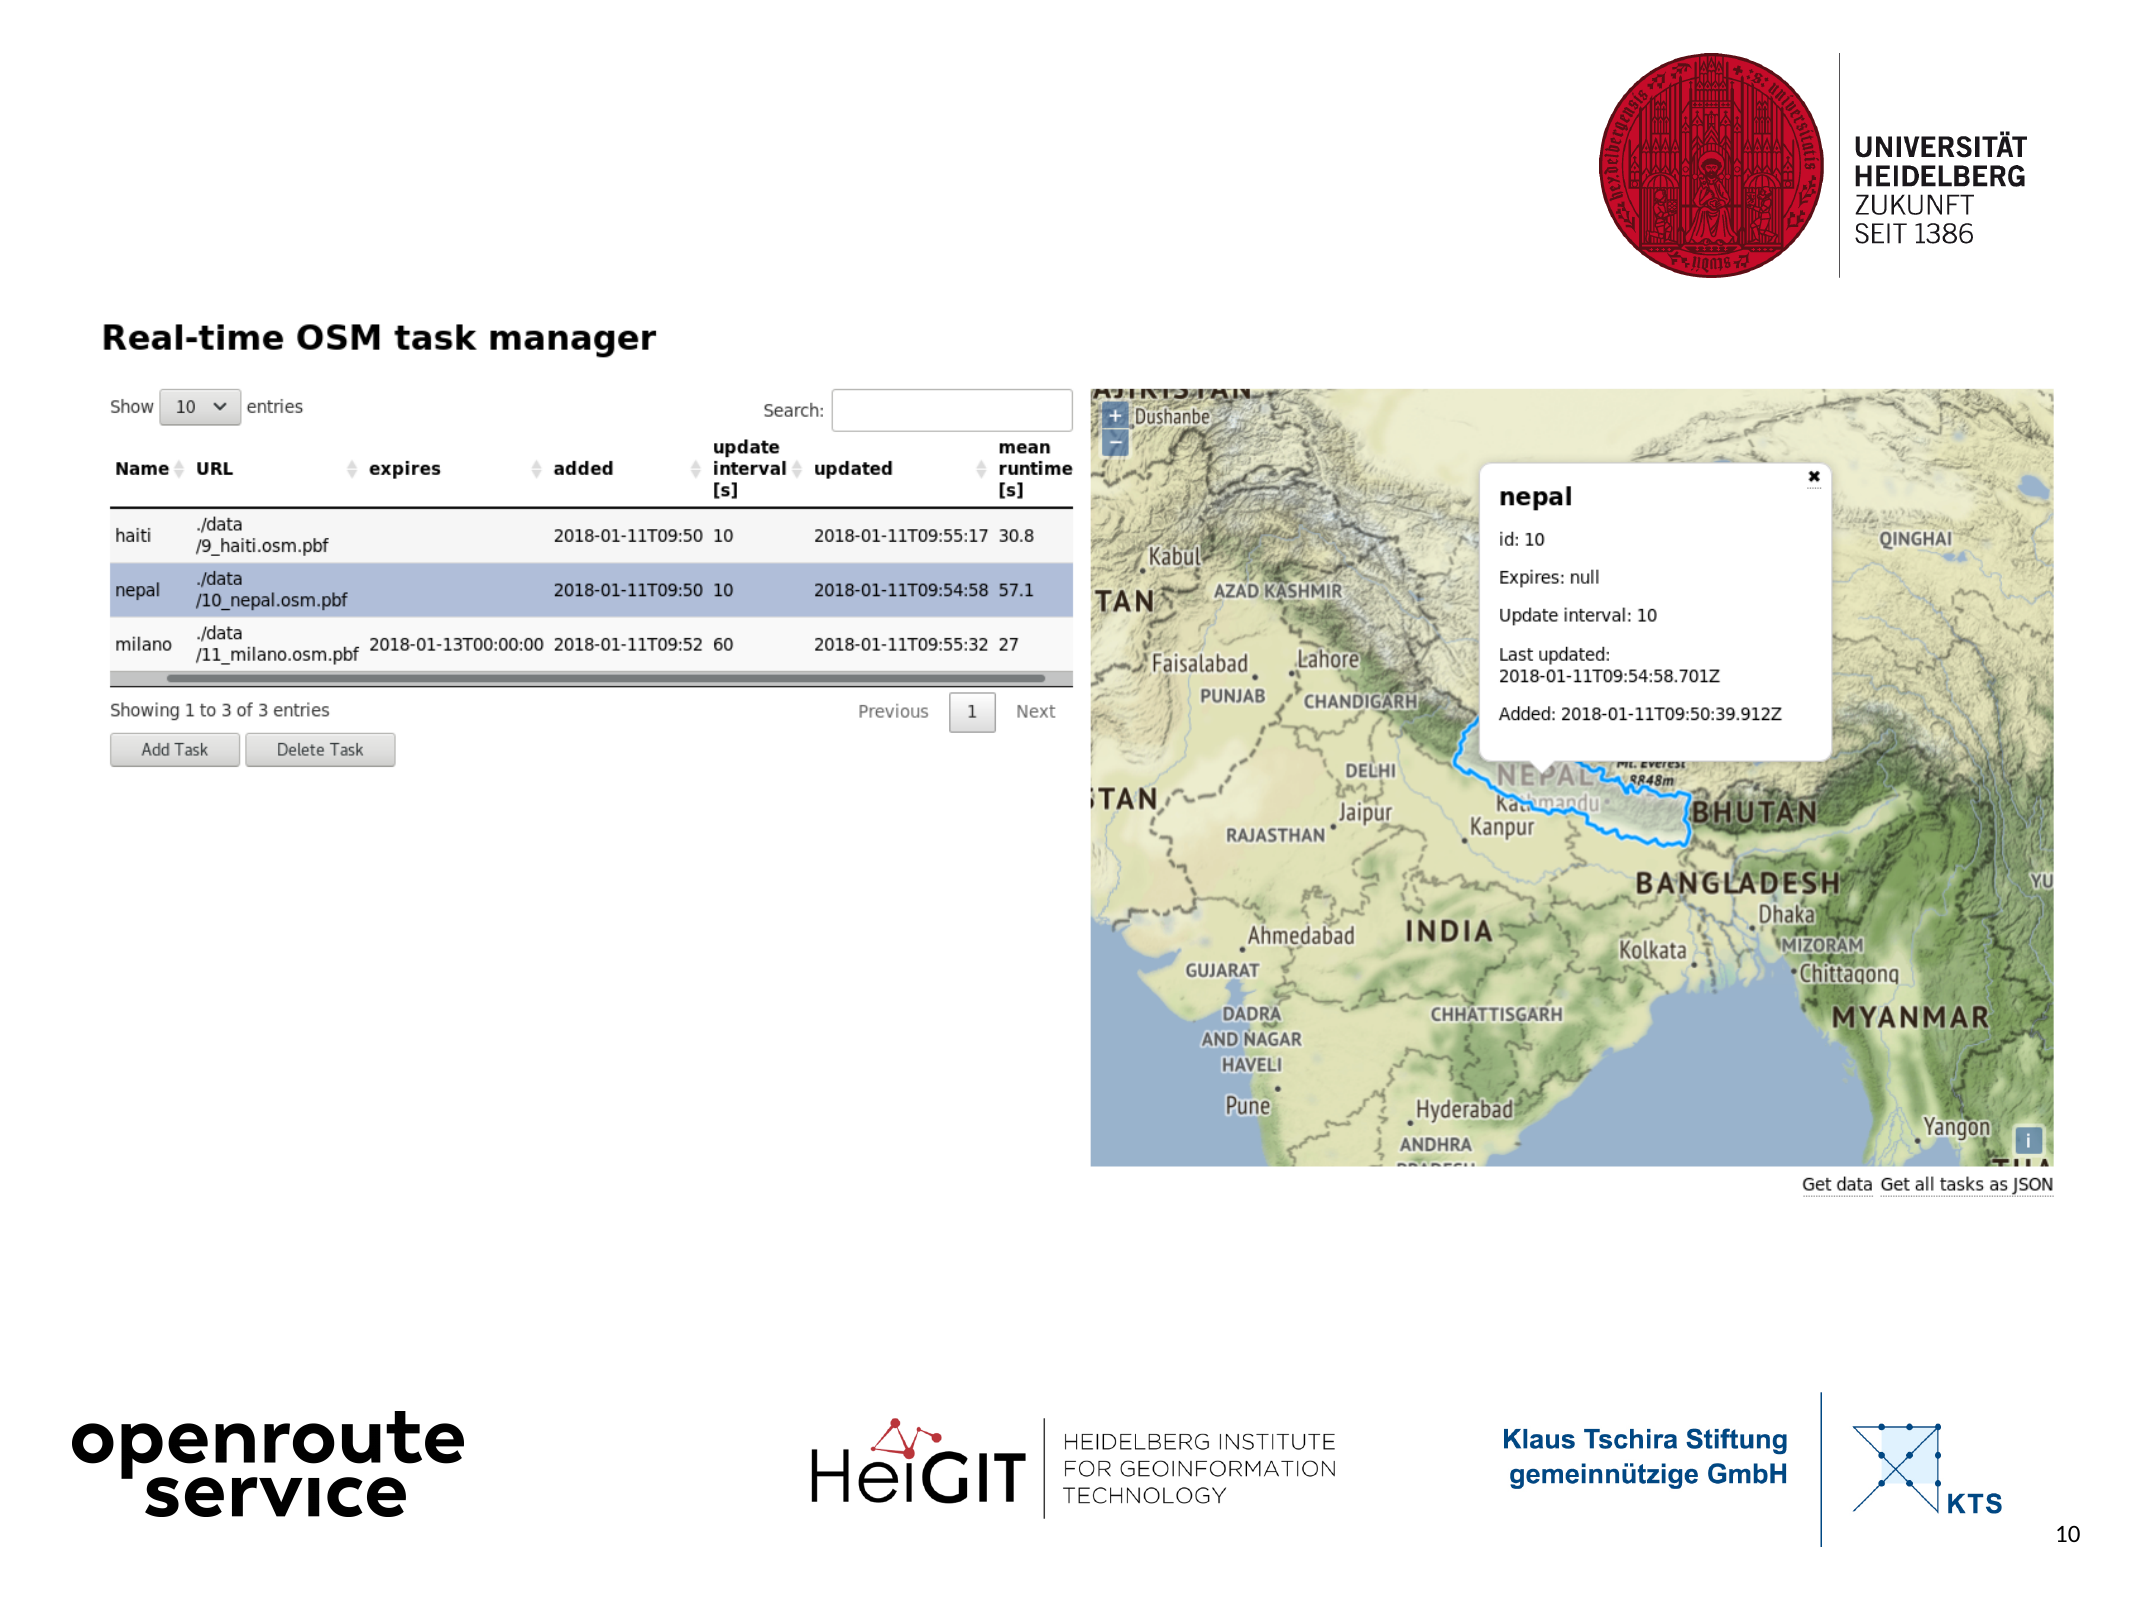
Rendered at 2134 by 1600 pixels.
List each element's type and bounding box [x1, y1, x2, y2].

picture [797, 1395, 1349, 1533]
picture [71, 298, 2093, 1597]
picture [72, 1411, 464, 1517]
picture [1599, 53, 2027, 278]
